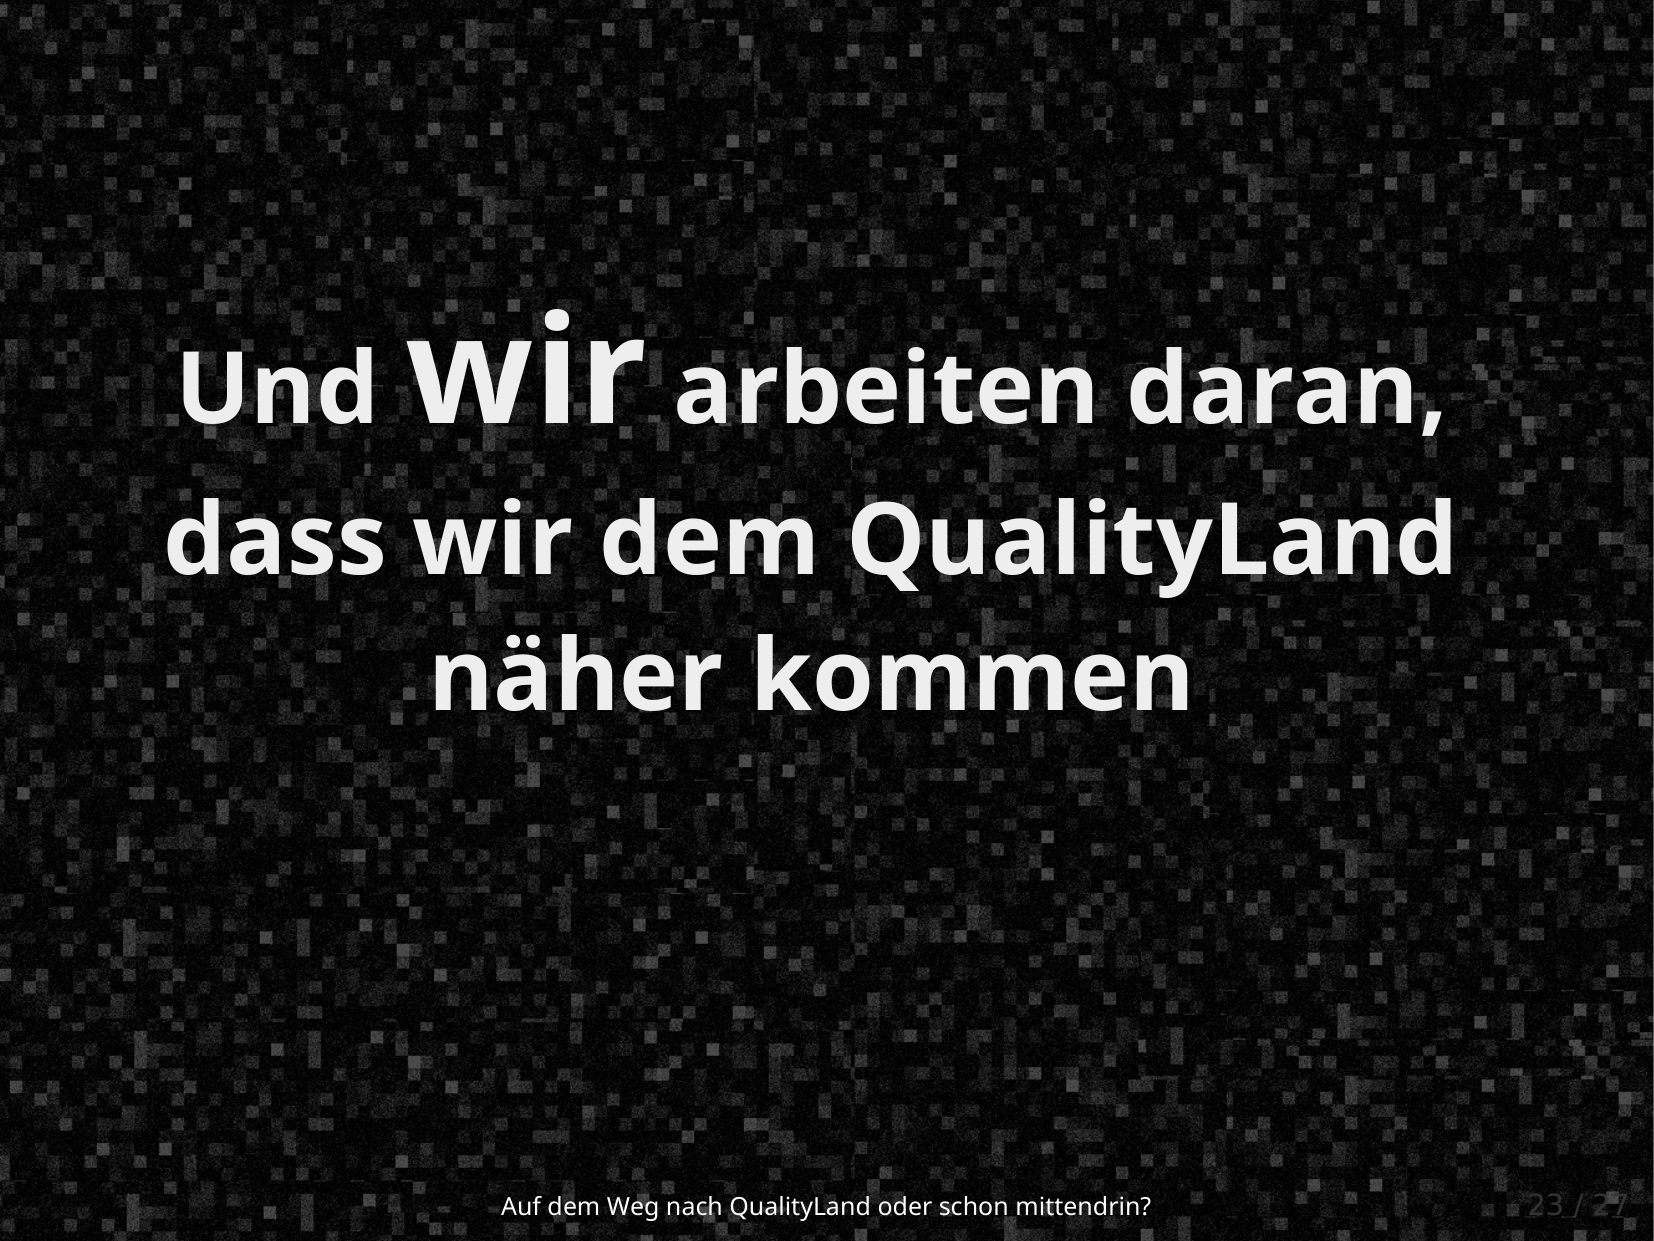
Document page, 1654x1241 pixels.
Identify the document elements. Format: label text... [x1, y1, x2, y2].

picture [0, 0, 1654, 1241]
title Und wir arbeiten daran, dass wir dem QualityLand näher kommen [118, 273, 1506, 866]
